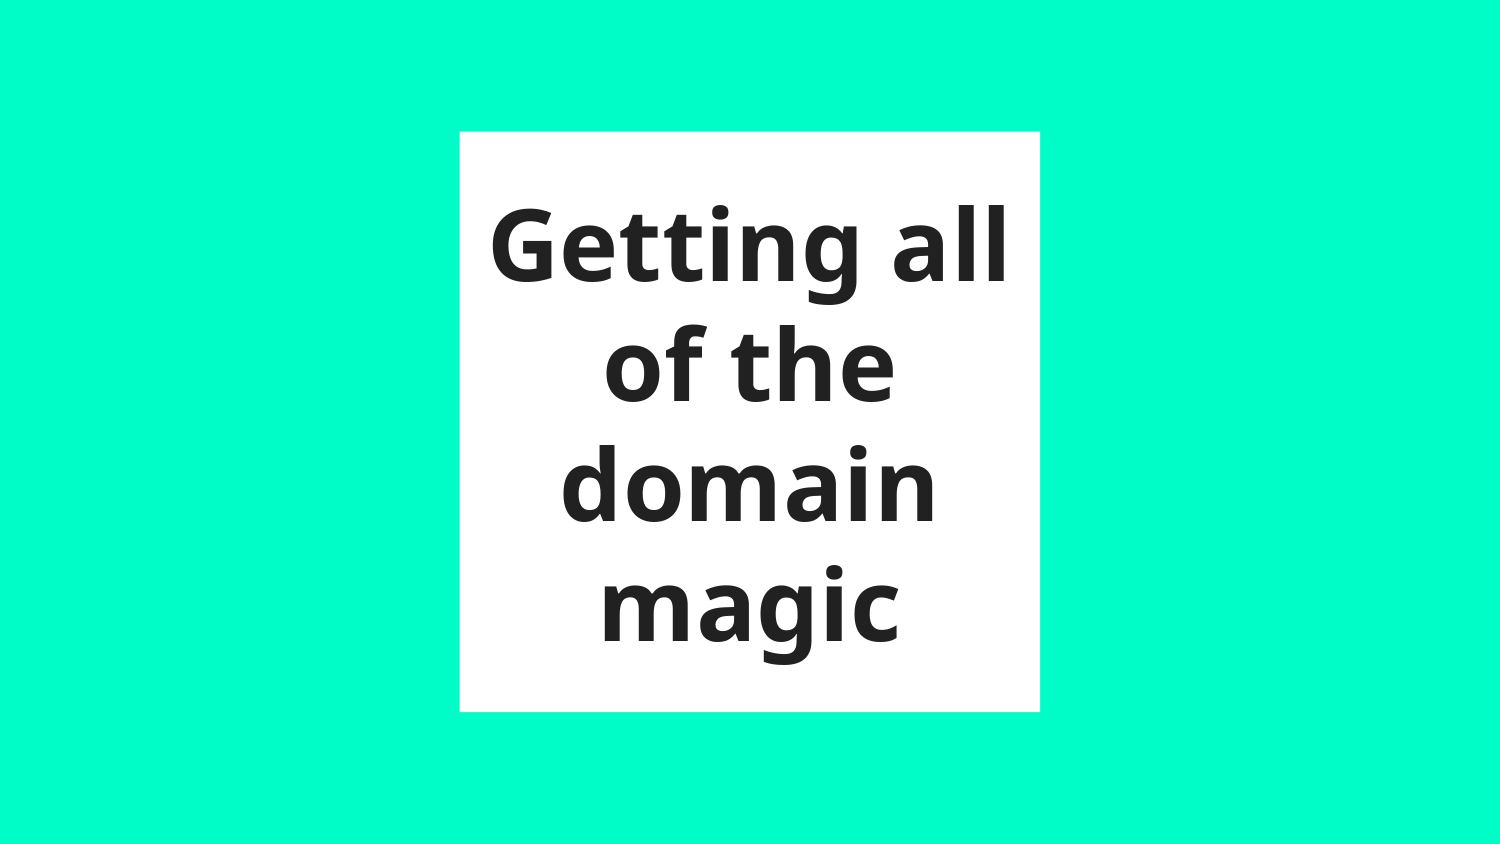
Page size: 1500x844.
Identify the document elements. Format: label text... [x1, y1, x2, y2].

title Getting all of the domain magic [459, 131, 1041, 713]
